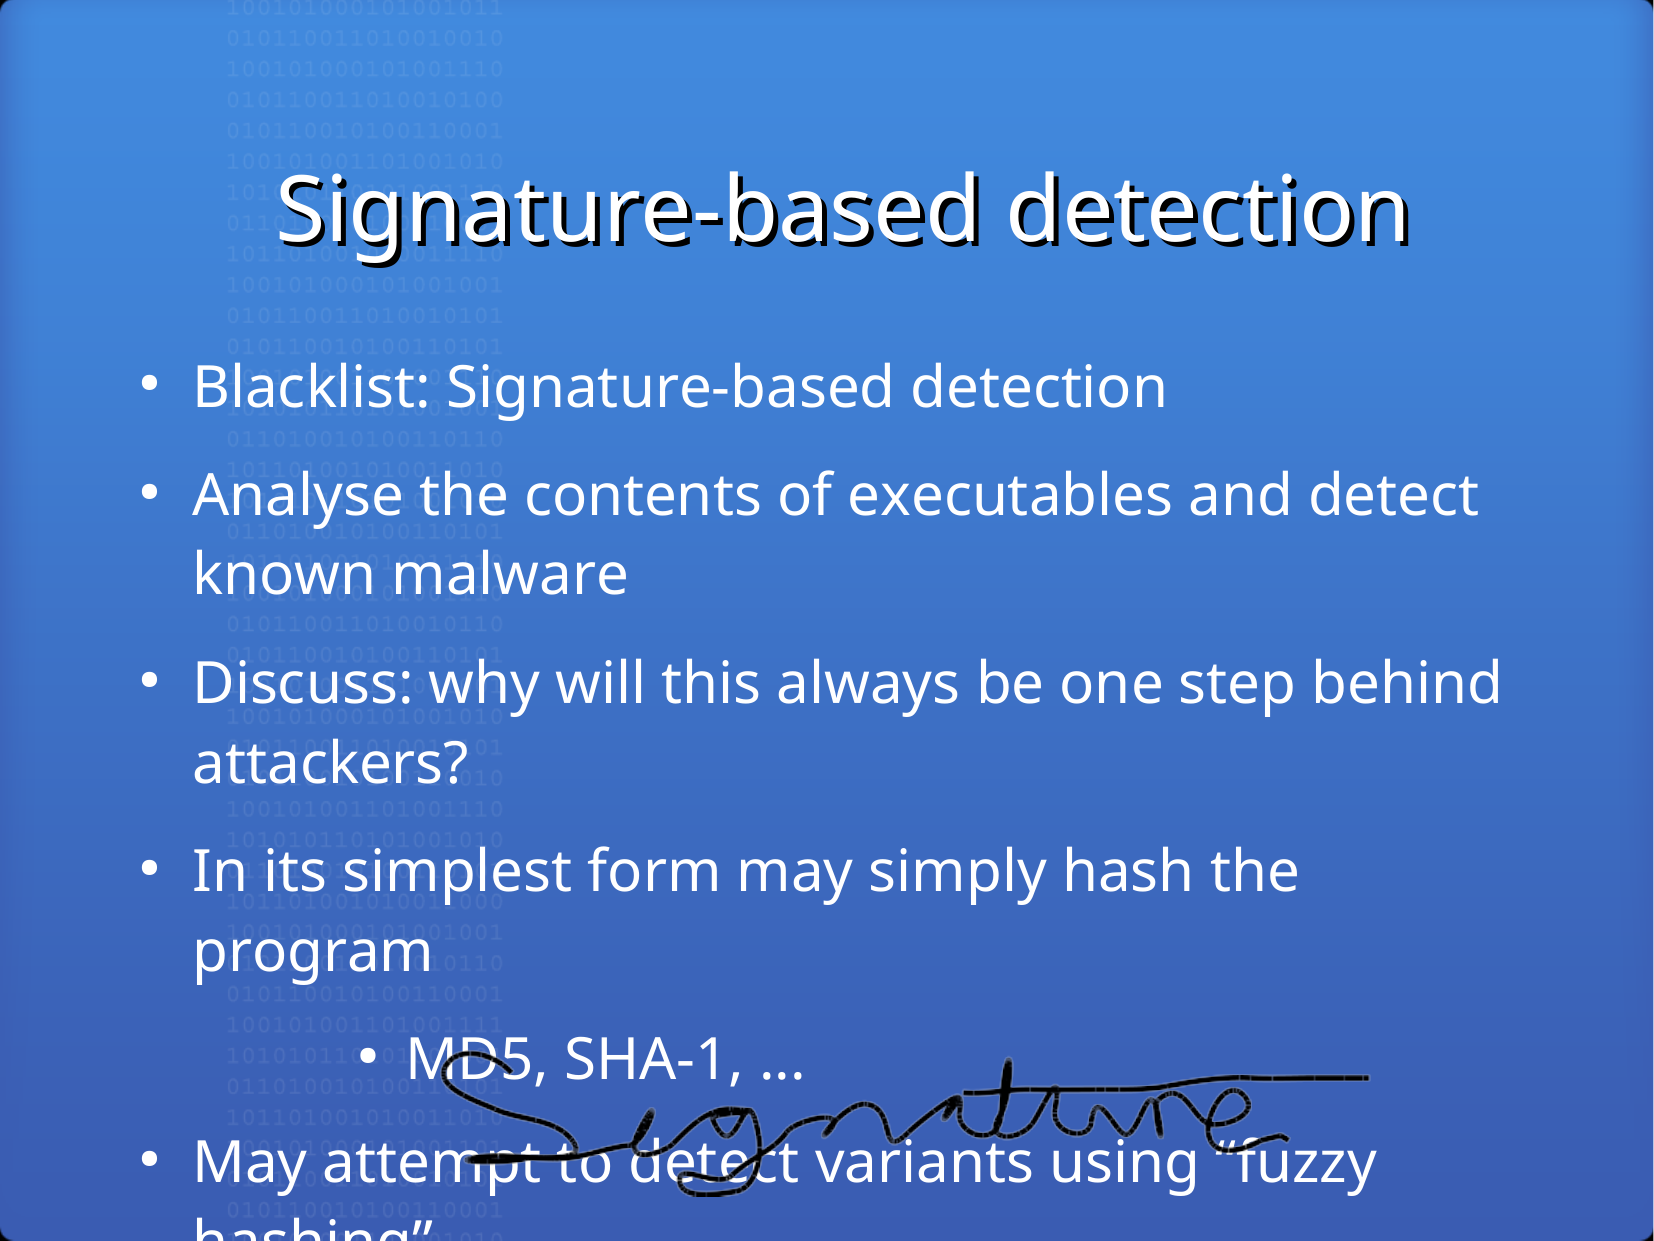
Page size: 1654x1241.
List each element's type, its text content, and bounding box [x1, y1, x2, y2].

picture [203, 1235, 218, 1241]
picture [300, 1235, 315, 1241]
title Signature-based detection [121, 102, 1534, 310]
picture [385, 1234, 401, 1241]
list Blacklist: Signature-based detection Analyse the contents of executables and detect known malware Discuss: why will this always be one step behind attackers? In its simplest form may simply hash the program MD5, SHA-1, ... May attempt to detect variants using “fuzzy hashing” [121, 344, 1534, 1127]
picture [351, 1235, 366, 1241]
picture [0, 0, 1654, 1241]
